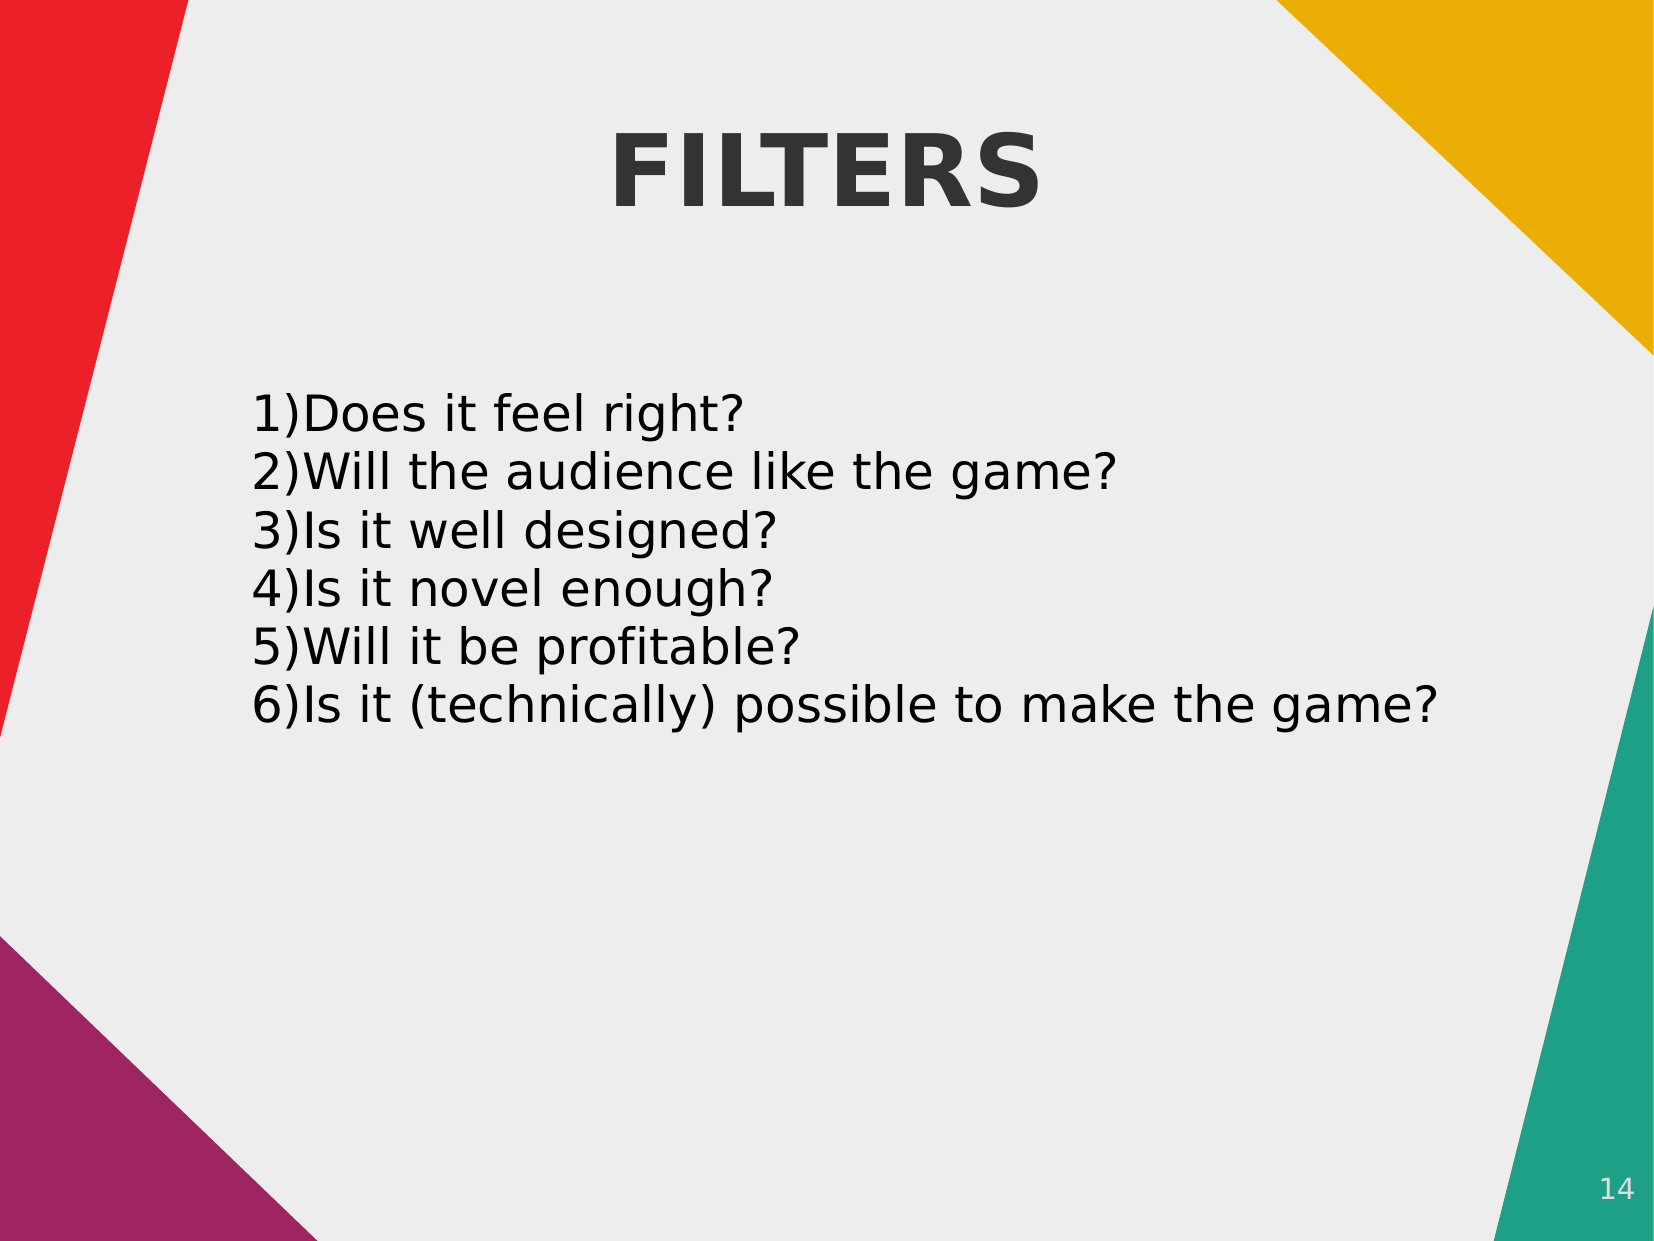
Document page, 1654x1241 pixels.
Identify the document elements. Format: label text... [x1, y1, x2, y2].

text_box Does it feel right? Will the audience like the game? Is it well designed? Is it novel enough? Will it be profitable? Is it (technically) possible to make the game? [236, 378, 1501, 1016]
title FILTERS [114, 73, 1539, 271]
